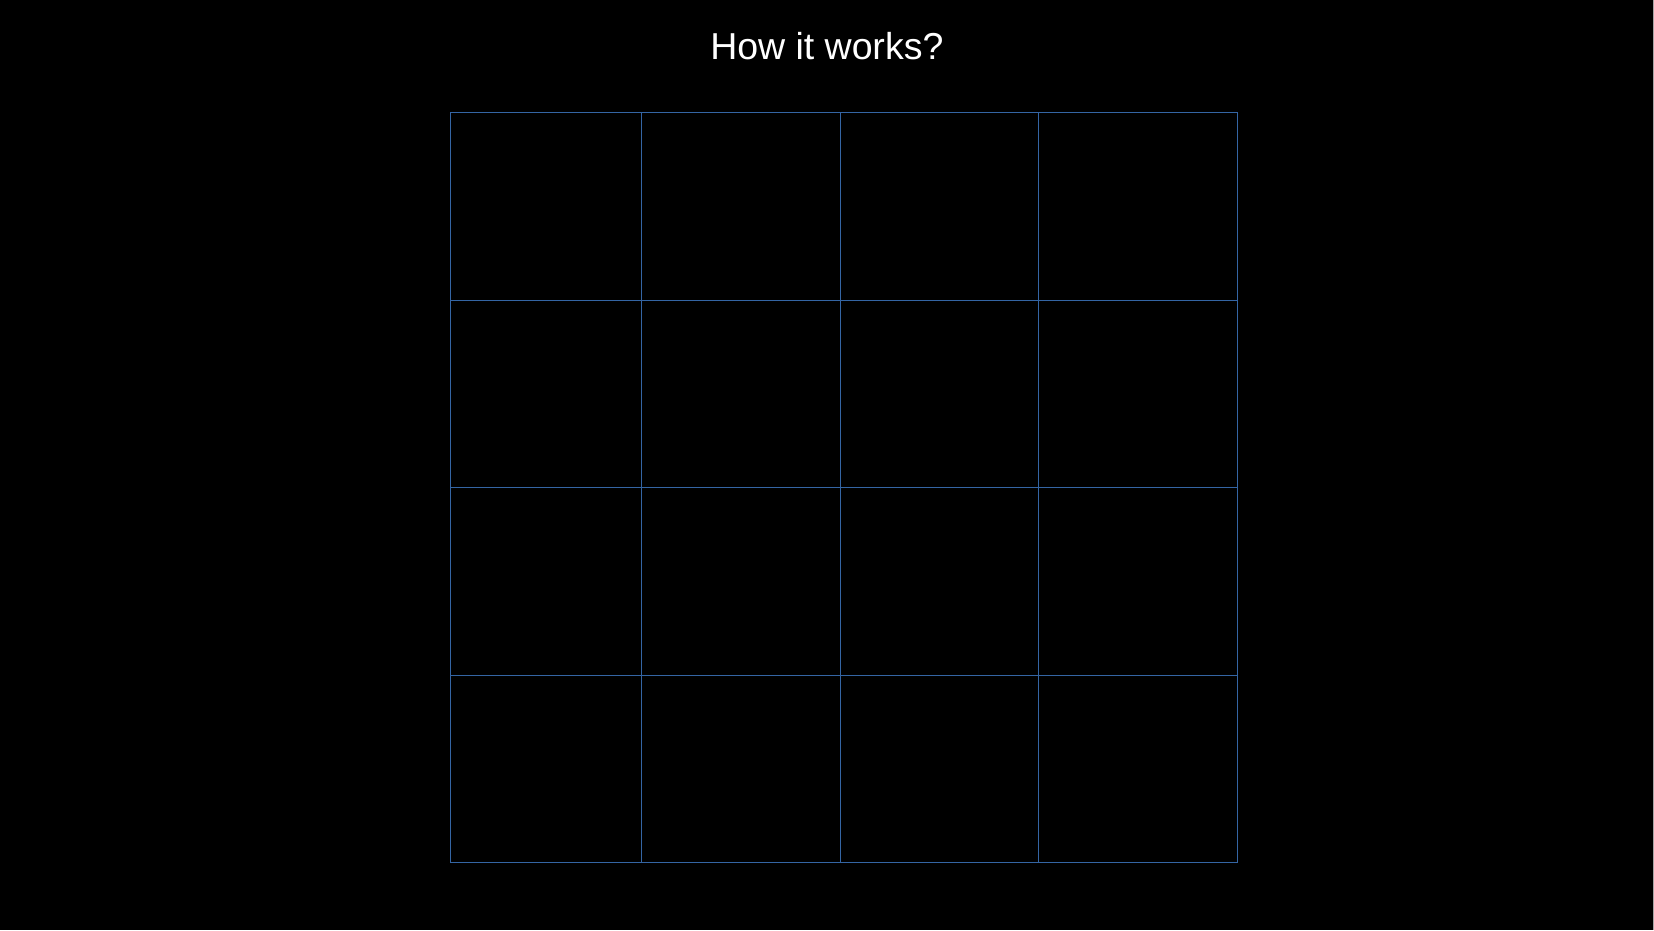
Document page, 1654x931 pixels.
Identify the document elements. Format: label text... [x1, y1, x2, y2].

text_box How it works? [0, 18, 1654, 76]
